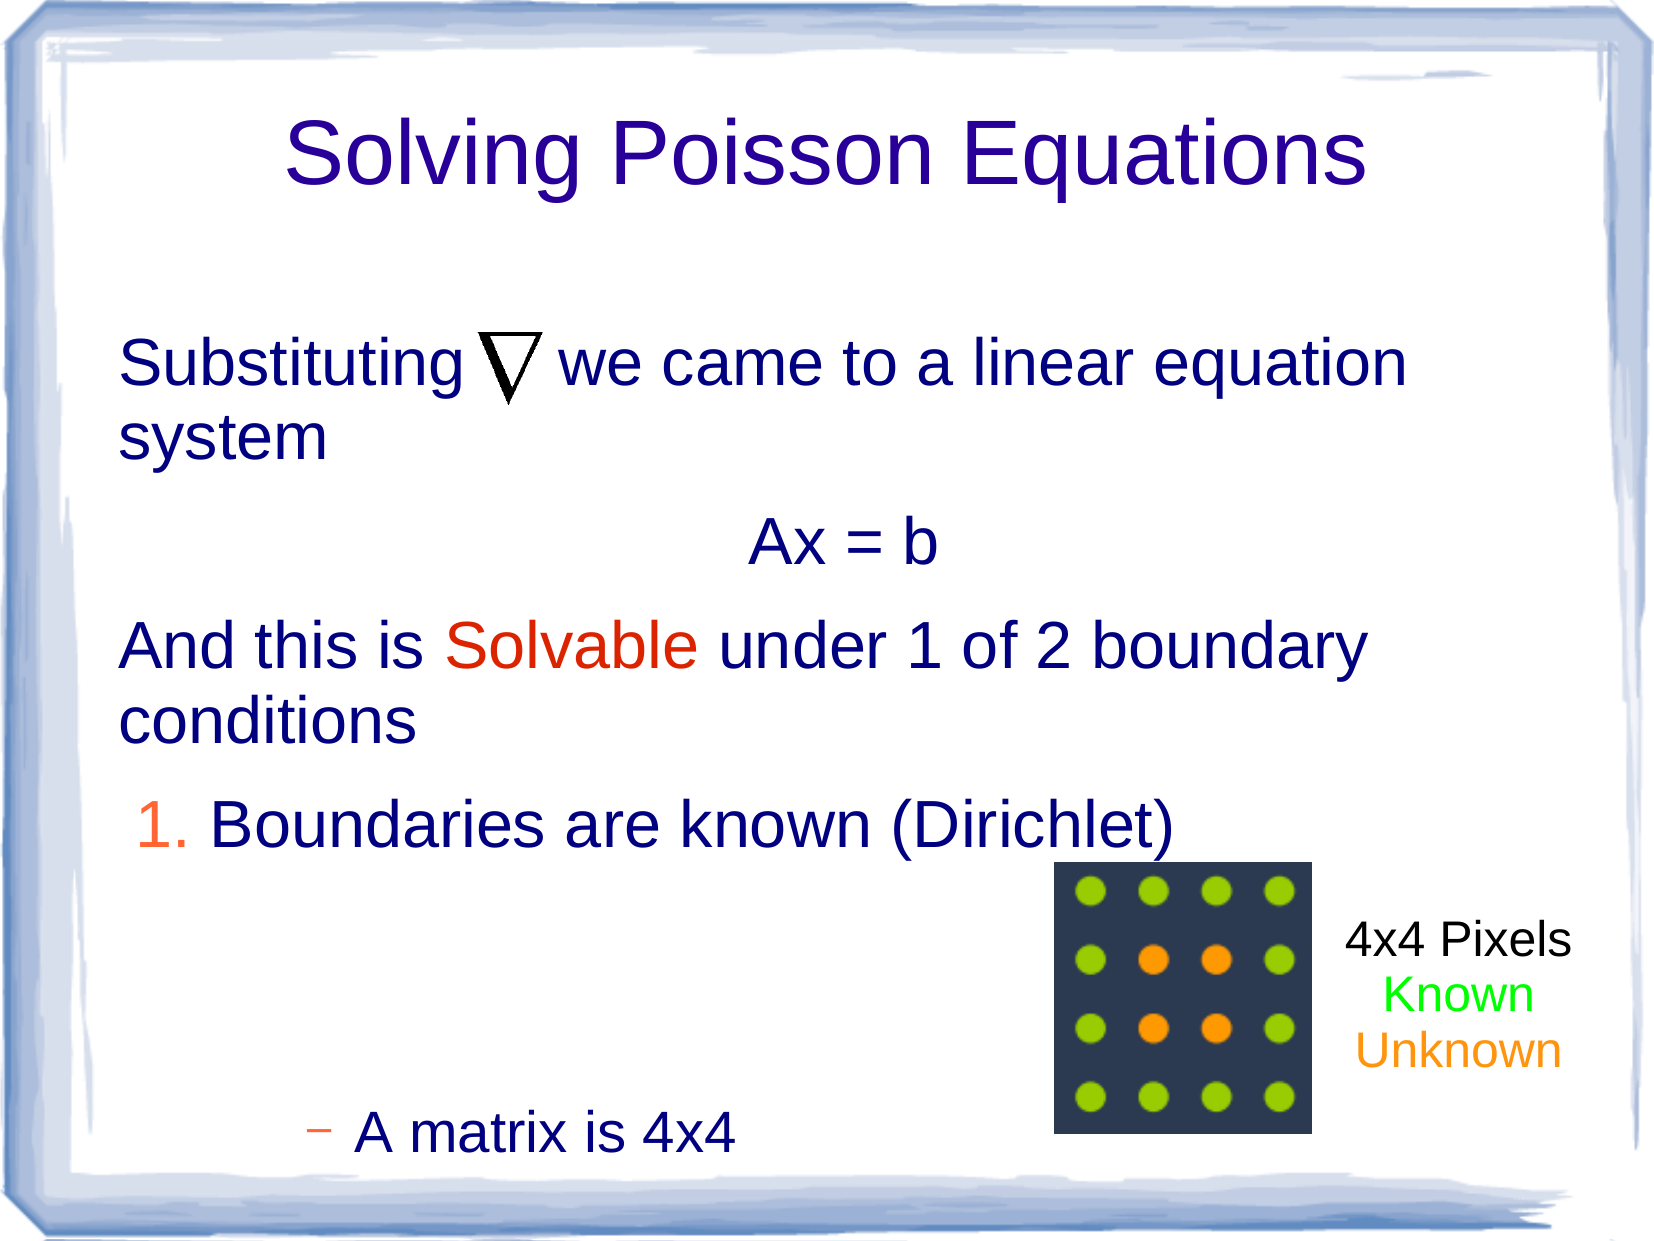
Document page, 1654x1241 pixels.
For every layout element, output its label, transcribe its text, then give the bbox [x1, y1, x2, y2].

picture [0, 0, 1654, 1241]
text_box 4x4 Pixels Known Unknown [1311, 903, 1607, 1086]
list Substituting we came to a linear equation system Ax = b And this is Solvable under 1 of 2 boundary conditions Boundaries are known (Dirichlet) A matrix is 4x4 [118, 324, 1571, 1241]
title Solving Poisson Equations [82, 56, 1571, 250]
picture [1054, 862, 1312, 1134]
